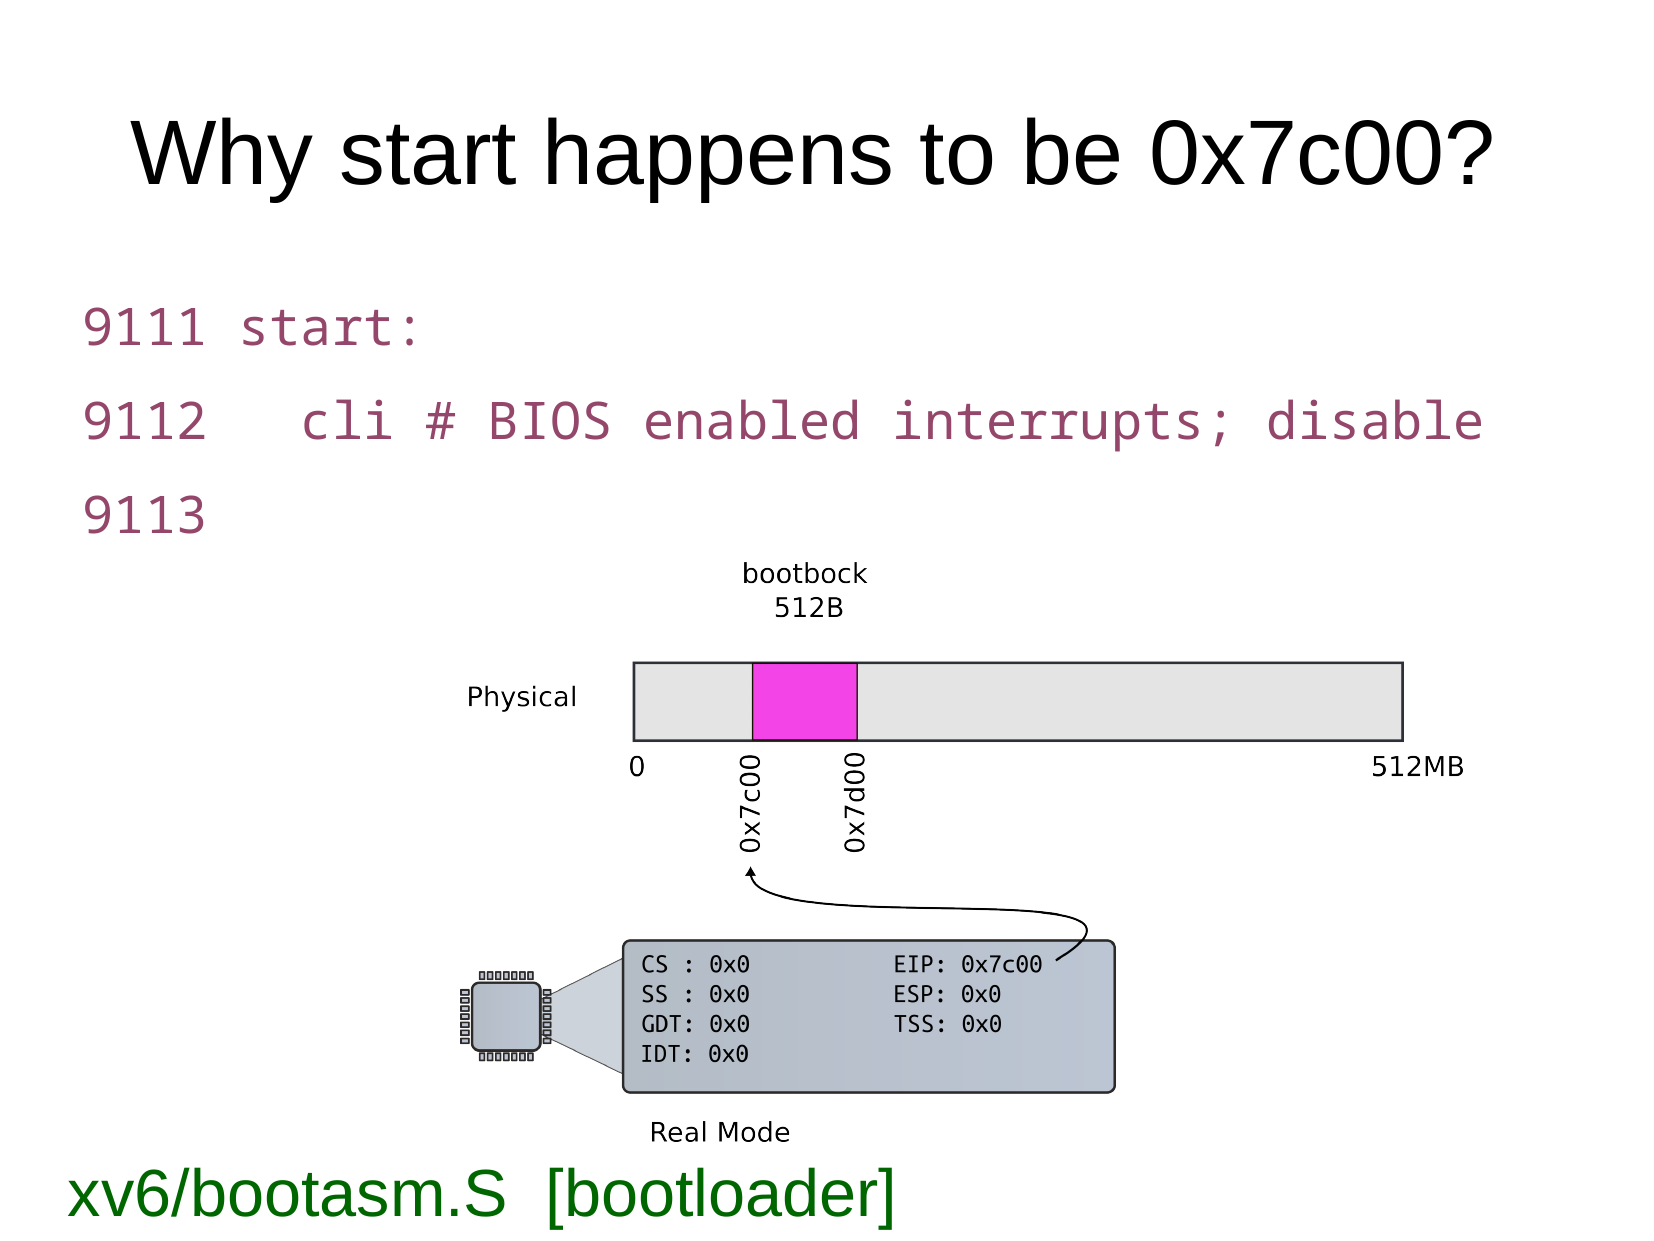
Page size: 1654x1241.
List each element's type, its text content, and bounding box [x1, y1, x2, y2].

title Why start happens to be 0x7c00? [82, 49, 1571, 257]
list 9111 start: 9112 cli # BIOS enabled interrupts; disable 9113 [82, 290, 1538, 601]
text_box xv6/bootasm.S [bootloader] [53, 1148, 938, 1238]
picture [460, 562, 1463, 1142]
